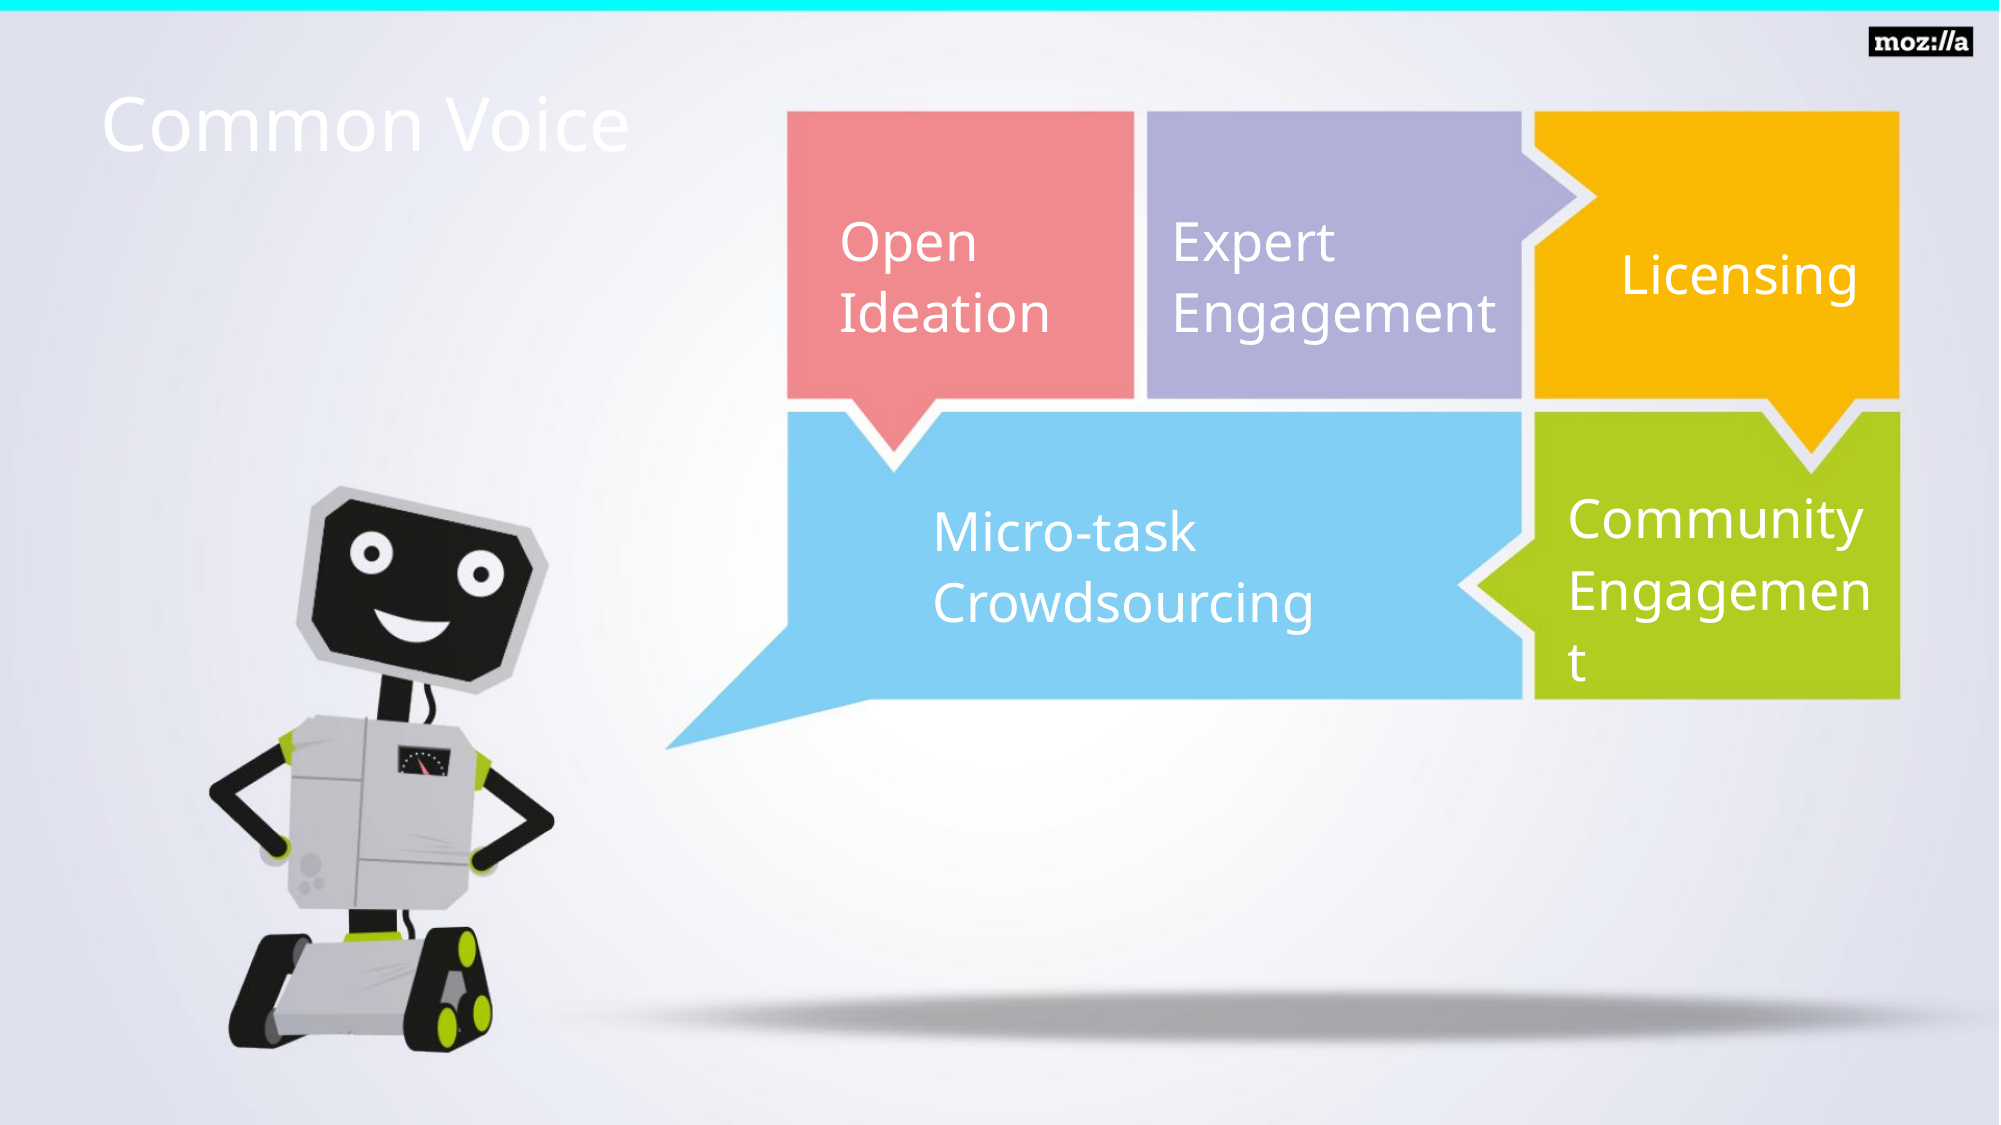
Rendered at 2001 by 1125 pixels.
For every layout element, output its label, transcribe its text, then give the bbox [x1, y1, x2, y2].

picture [0, 0, 1999, 1125]
title Common Voice [93, 72, 1887, 170]
text_box Licensing [1602, 229, 1877, 374]
text_box Expert Engagement [1167, 196, 1512, 308]
text_box Open Ideation [835, 196, 1064, 341]
text_box Community Engagement [1563, 474, 1891, 690]
text_box Micro-task Crowdsourcing [928, 486, 1563, 598]
